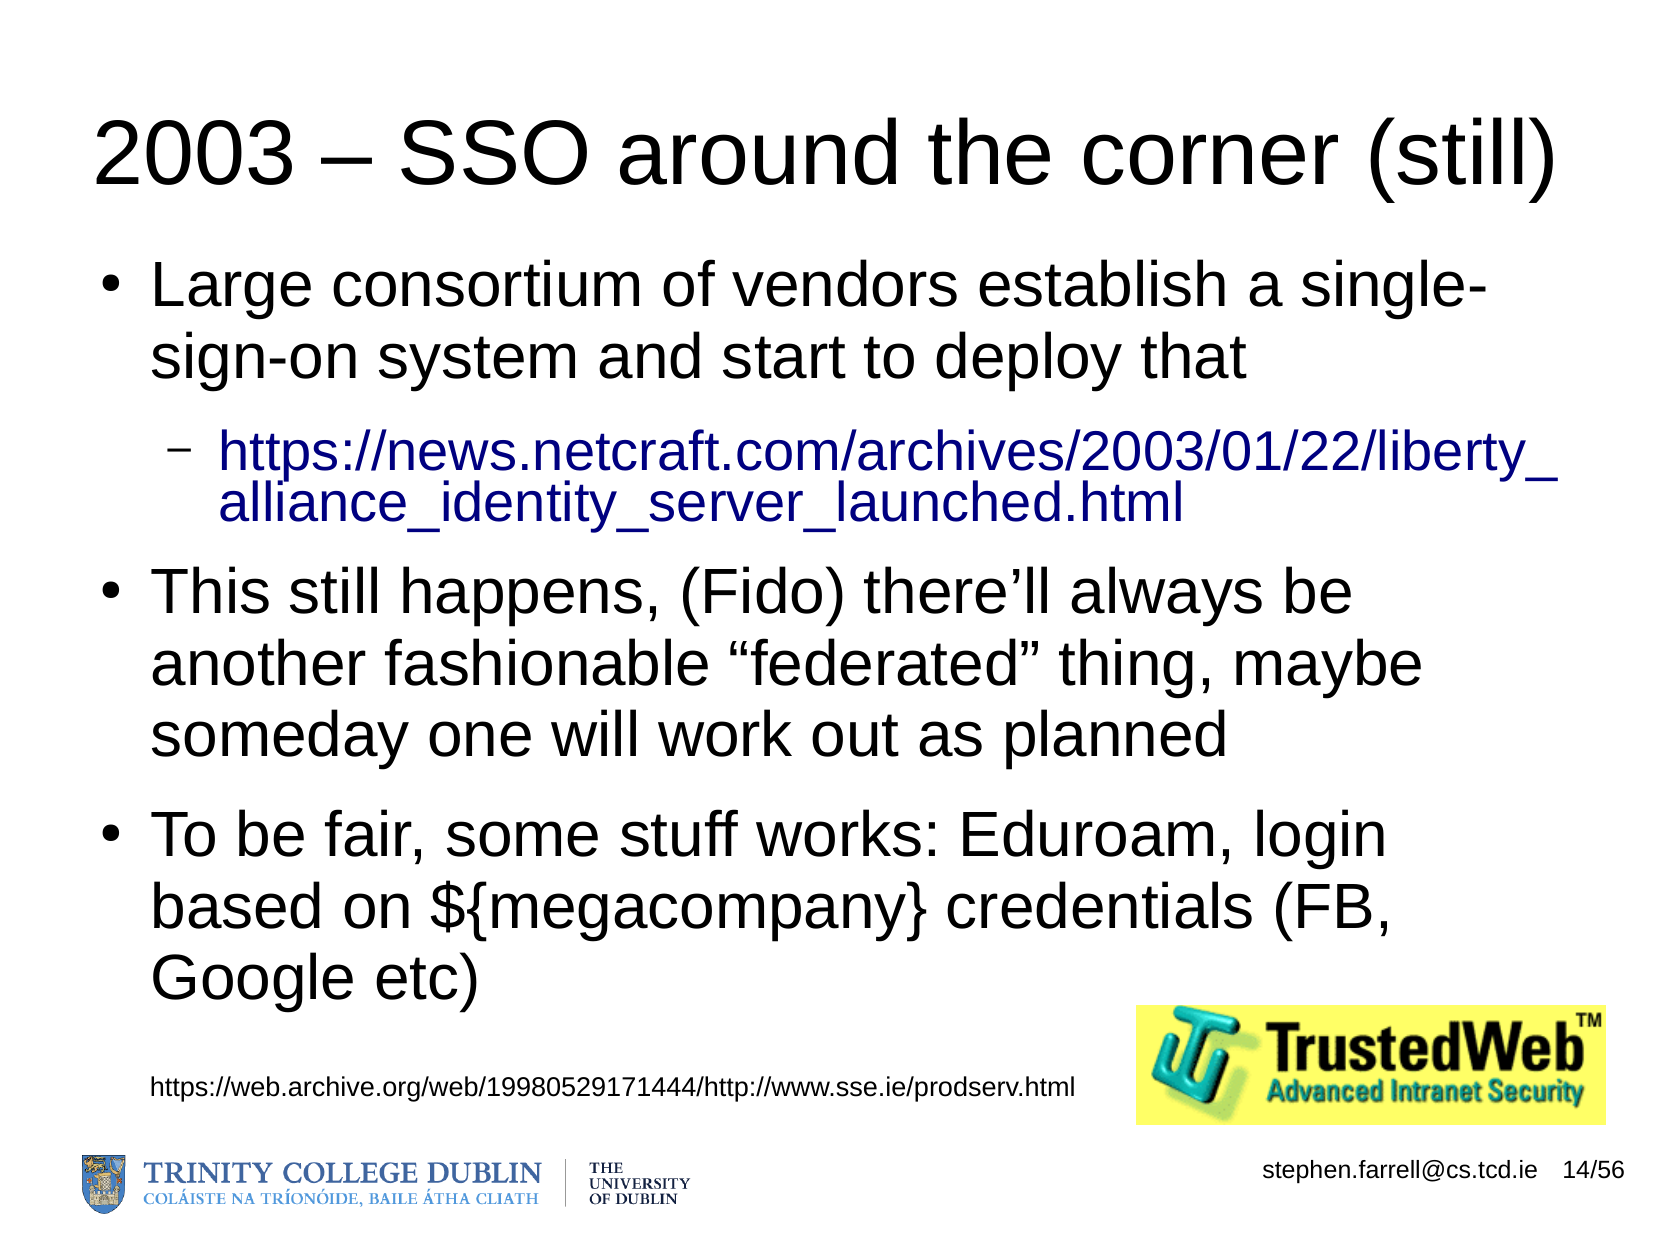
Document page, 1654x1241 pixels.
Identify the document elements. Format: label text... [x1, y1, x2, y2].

text_box https://web.archive.org/web/19980529171444/http://www.sse.ie/prodserv.html [135, 1065, 1111, 1122]
picture [82, 1155, 694, 1214]
title 2003 – SSO around the corner (still) [82, 49, 1571, 248]
picture [1136, 1005, 1606, 1125]
list Large consortium of vendors establish a single-sign-on system and start to deploy that https://news.netcraft.com/archives/2003/01/22/liberty_alliance_identity_server_launched.html This still happens, (Fido) there’ll always be another fashionable “federated” thing, maybe someday one will work out as planned To be fair, some stuff works: Eduroam, login based on ${megacompany} credentials (FB, Google etc) [82, 248, 1571, 969]
